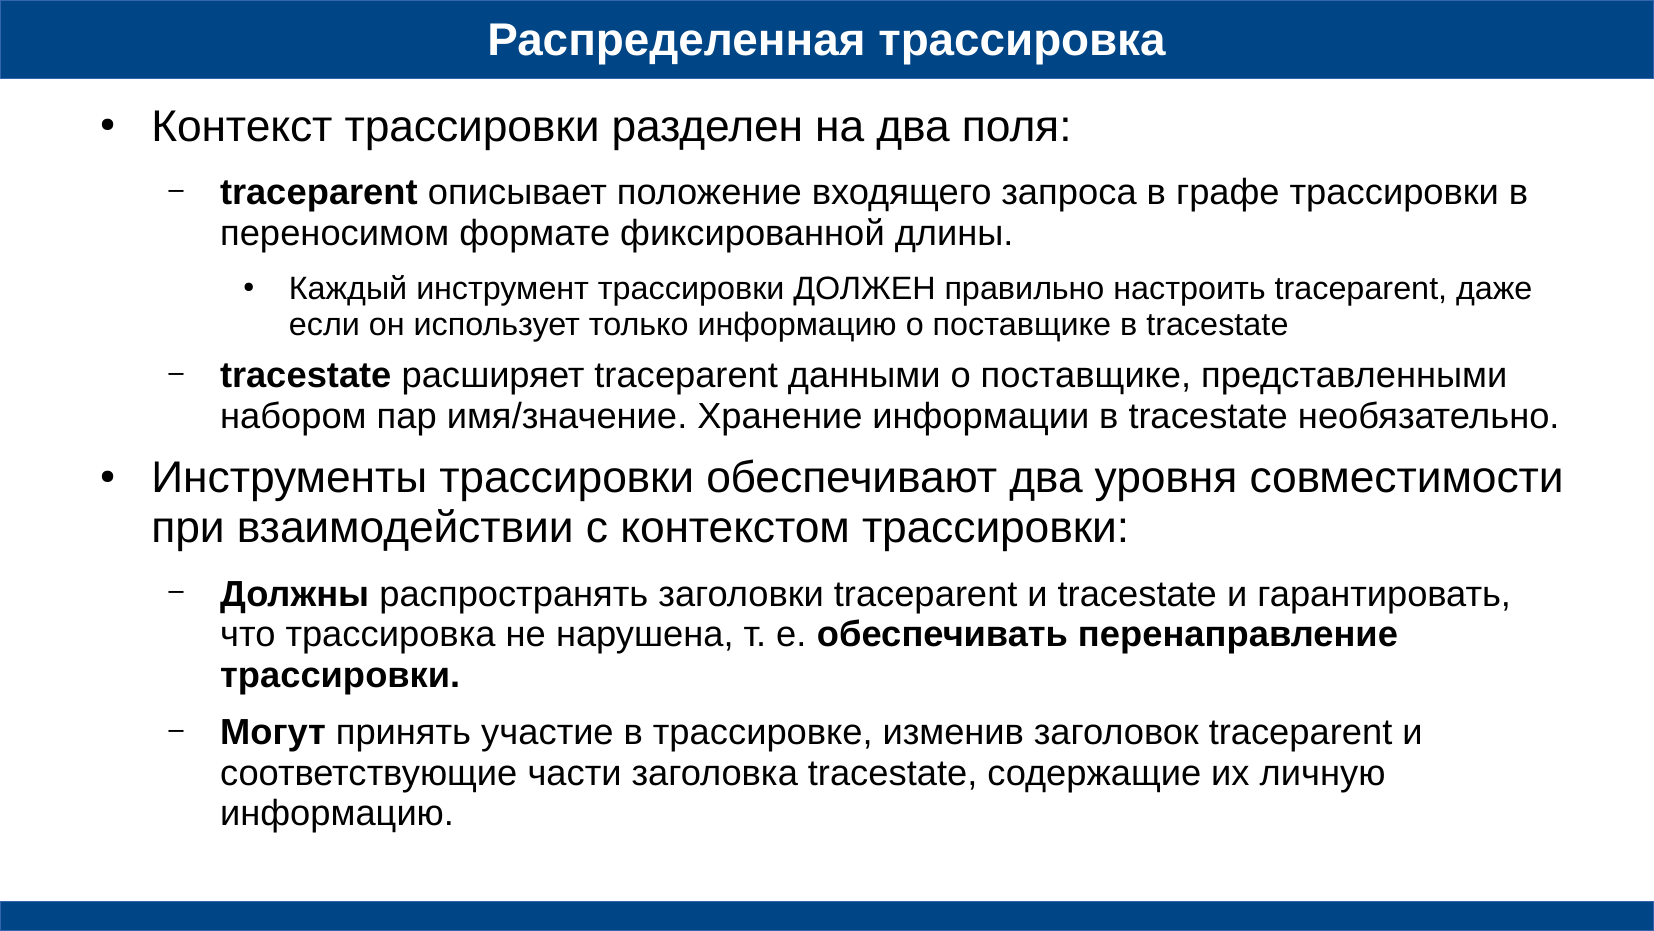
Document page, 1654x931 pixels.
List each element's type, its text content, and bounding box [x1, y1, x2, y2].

list Контекст трассировки разделен на два поля: traceparent описывает положение входящего запроса в графе трассировки в переносимом формате фиксированной длины. Каждый инструмент трассировки ДОЛЖЕН правильно настроить traceparent, даже если он использует только информацию о поставщике в tracestate tracestate расширяет traceparent данными о поставщике, представленными набором пар имя/значение. Хранение информации в tracestate необязательно. Инструменты трассировки обеспечивают два уровня совместимости при взаимодействии с контекстом трассировки: Должны распространять заголовки traceparent и tracestate и гарантировать, что трассировка не нарушена, т. е. обеспечивать перенаправление трассировки. Могут принять участие в трассировке, изменив заголовок traceparent и соответствующие части заголовка tracestate, содержащие их личную информацию. [82, 101, 1571, 871]
title Распределенная трассировка [0, 0, 1654, 79]
